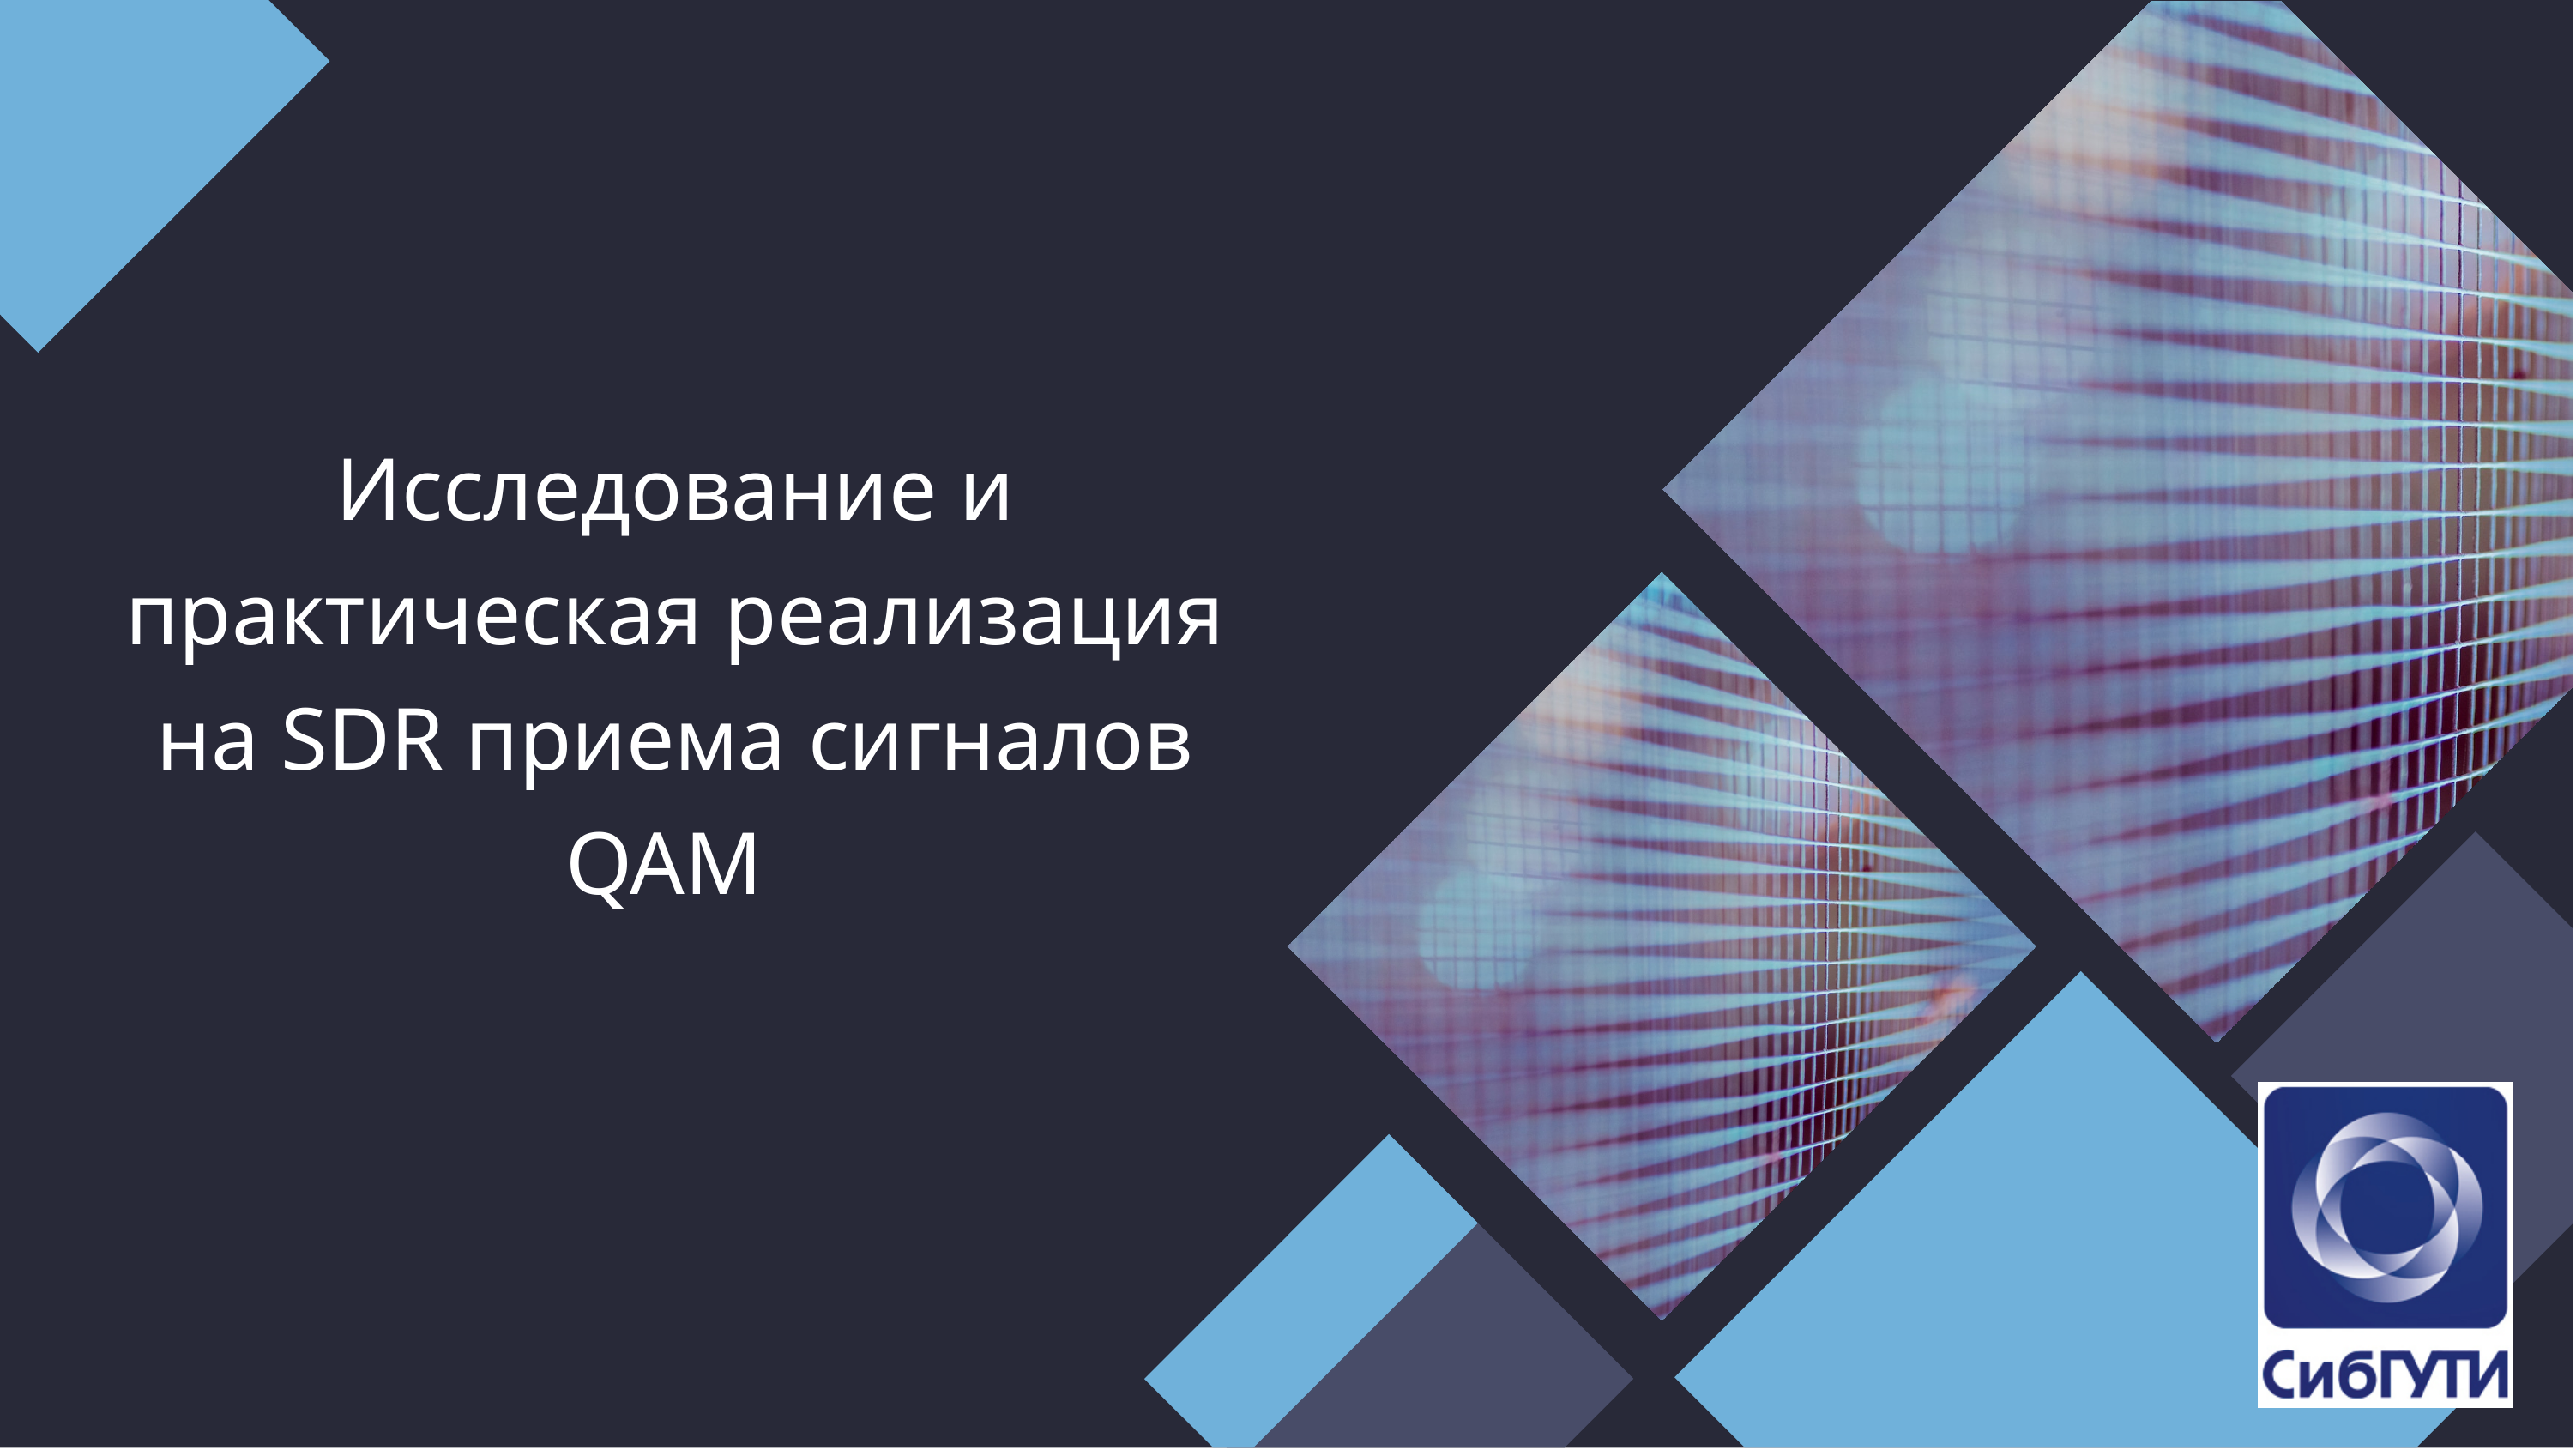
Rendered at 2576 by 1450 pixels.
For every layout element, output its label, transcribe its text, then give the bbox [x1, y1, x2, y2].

picture [1287, 0, 2573, 1320]
text_box [2230, 1043, 2573, 1284]
text_box [1144, 1236, 1634, 1448]
title Исследование и практическая реализация на SDR приема сигналов QAM [94, 386, 1255, 965]
text_box [0, 0, 330, 353]
text_box [1674, 1043, 2456, 1448]
picture [2258, 1082, 2513, 1409]
